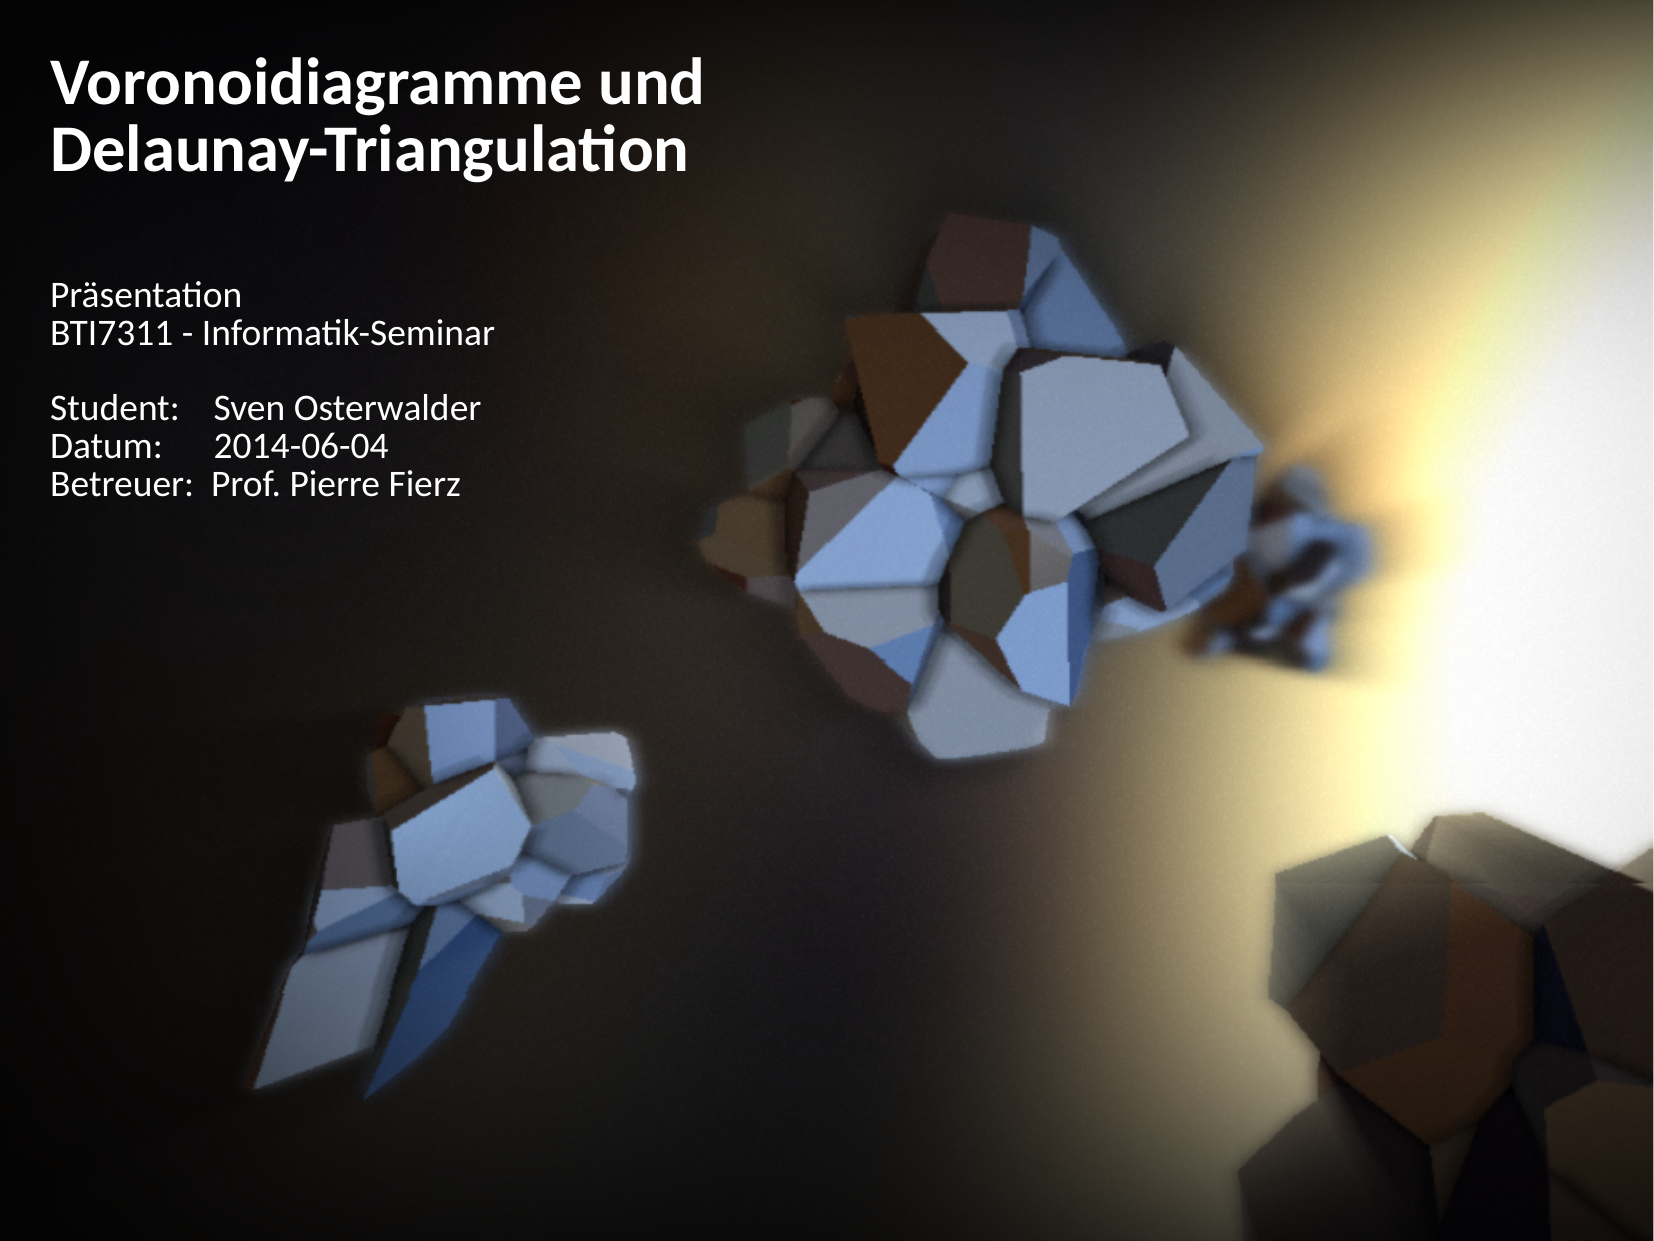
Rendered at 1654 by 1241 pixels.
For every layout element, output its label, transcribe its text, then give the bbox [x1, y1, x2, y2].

picture [0, 0, 1654, 1241]
text_box Präsentation BTI7311 - Informatik-Seminar Student: Sven Osterwalder Datum: 2014-06-04 Betreuer: Prof. Pierre Fierz [35, 271, 697, 513]
text_box Voronoidiagramme und Delaunay-Triangulation [35, 47, 733, 197]
